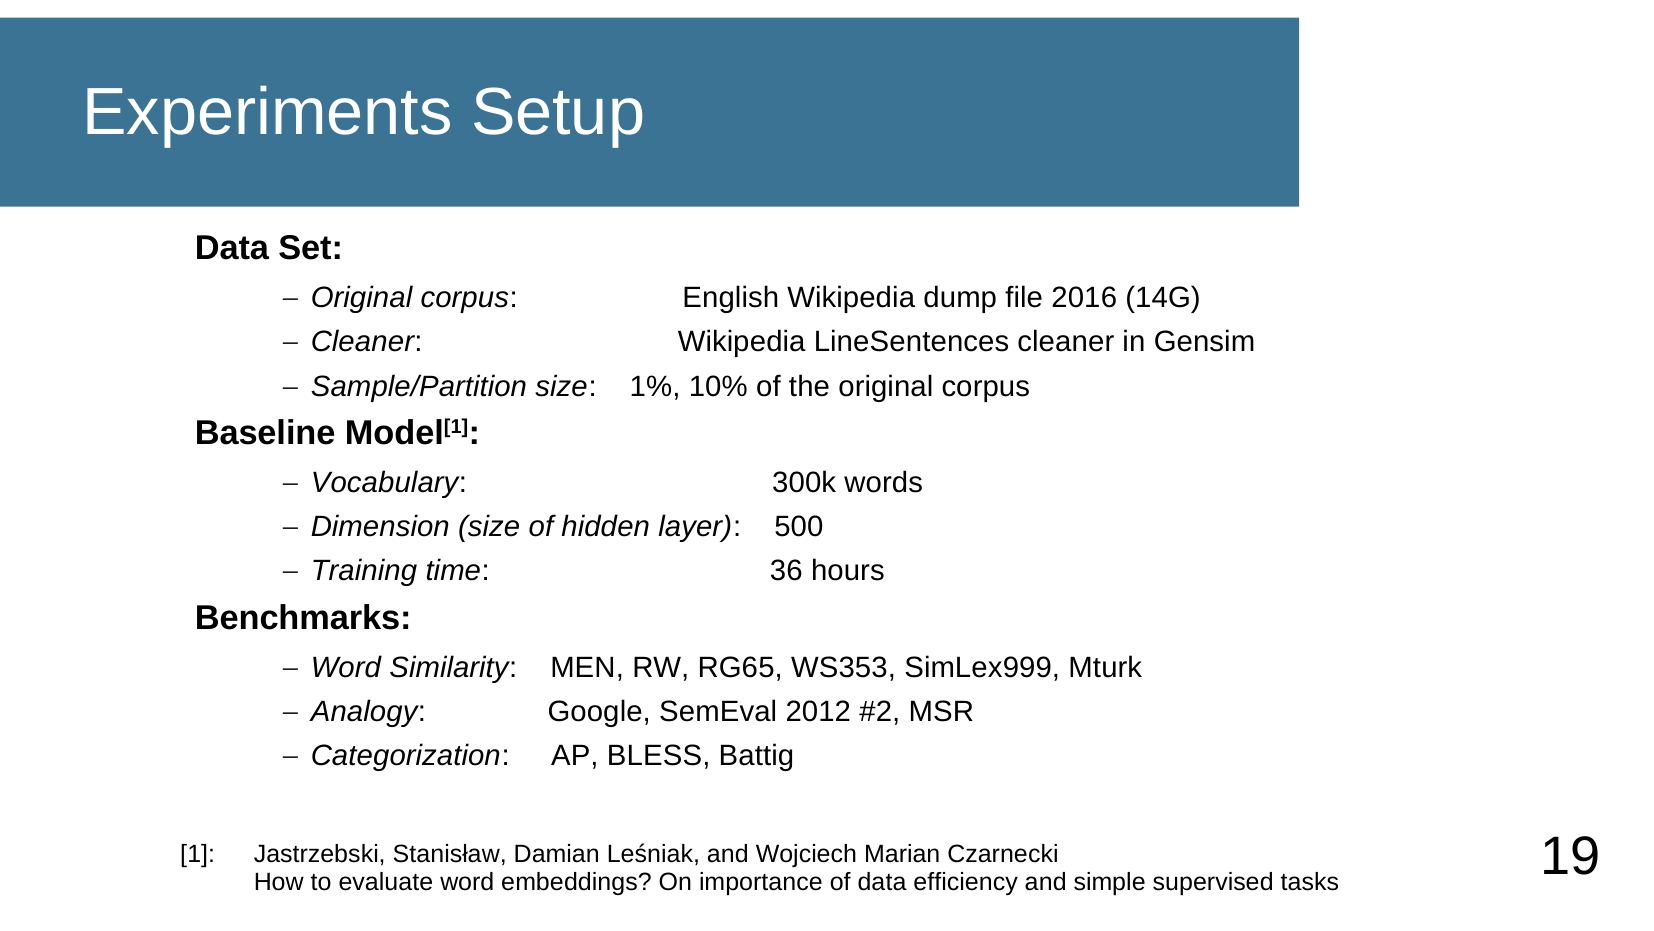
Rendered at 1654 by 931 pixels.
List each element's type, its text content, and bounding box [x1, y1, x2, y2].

list Data Set: Original corpus: English Wikipedia dump file 2016 (14G) Cleaner: Wikipedia LineSentences cleaner in Gensim Sample/Partition size: 1%, 10% of the original corpus Baseline Model[1]: Vocabulary: 300k words Dimension (size of hidden layer): 500 Training time: 36 hours Benchmarks: Word Similarity: MEN, RW, RG65, WS353, SimLex999, Mturk Analogy: Google, SemEval 2012 #2, MSR Categorization: AP, BLESS, Battig [194, 224, 1471, 780]
title Experiments Setup [82, 35, 1234, 189]
text_box [1]: Jastrzebski, Stanisław, Damian Leśniak, and Wojciech Marian Czarnecki How to evaluate word embeddings? On importance of data efficiency and simple supervised tasks [165, 832, 1357, 906]
